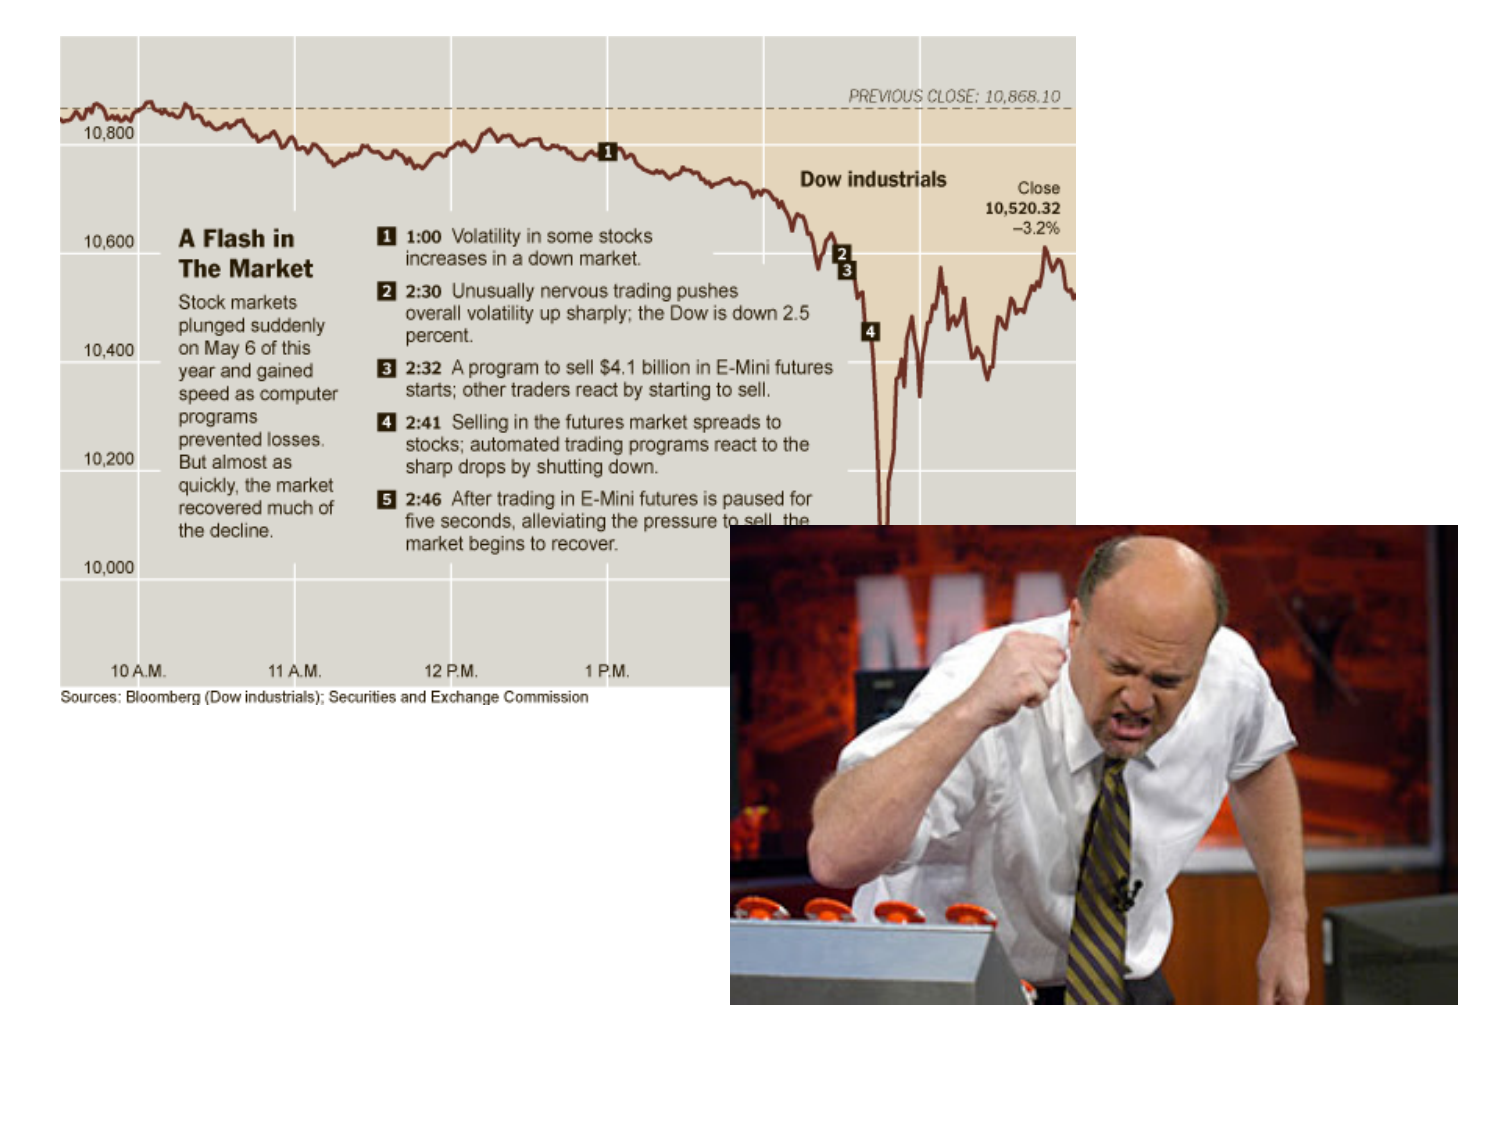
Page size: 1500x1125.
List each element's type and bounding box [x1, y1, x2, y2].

picture [60, 36, 1458, 1005]
